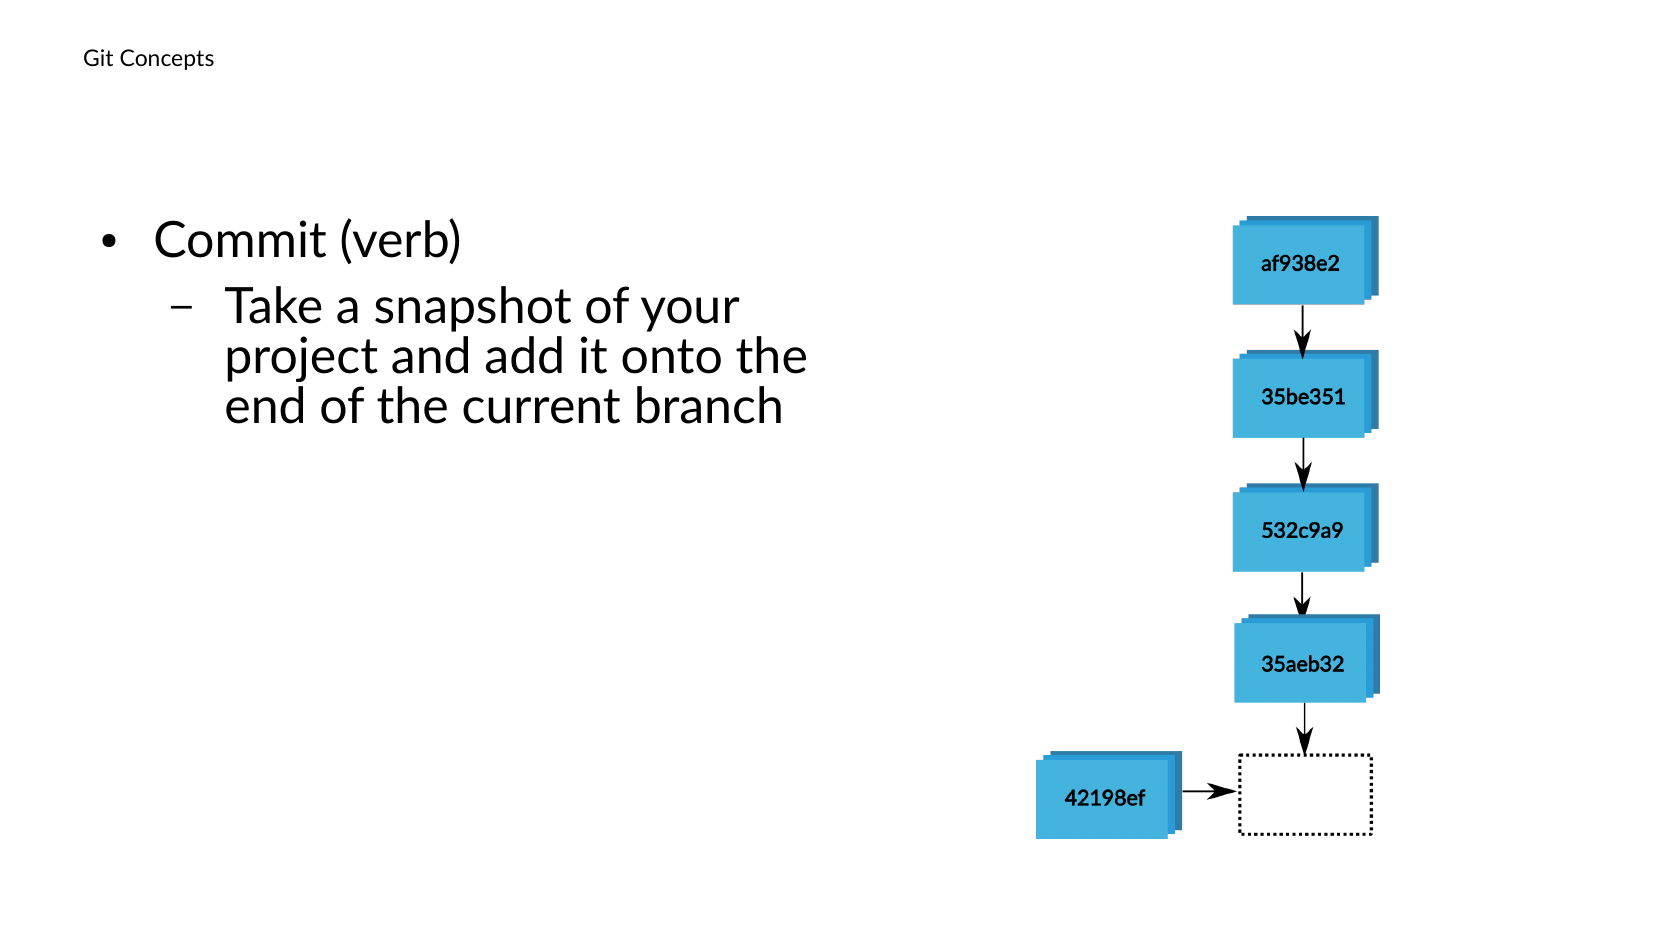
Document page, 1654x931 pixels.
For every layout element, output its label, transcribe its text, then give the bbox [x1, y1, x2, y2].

title Git Concepts [83, 0, 1571, 119]
picture [897, 216, 1519, 839]
list Commit (verb) Take a snapshot of your project and add it onto the end of the current branch [82, 217, 809, 839]
